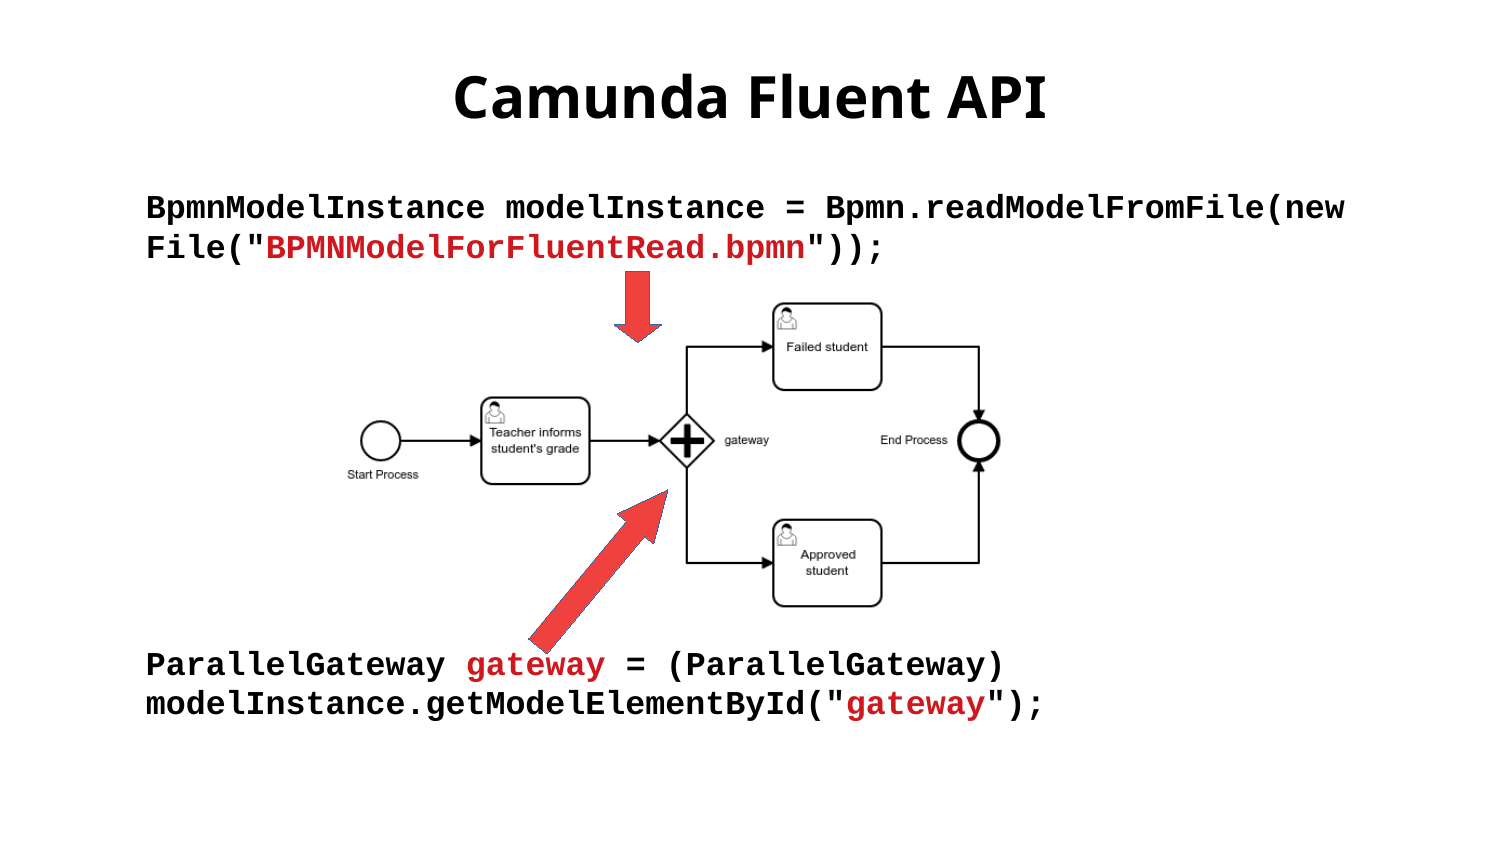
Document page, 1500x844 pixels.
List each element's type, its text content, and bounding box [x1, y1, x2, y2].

text_box [528, 489, 668, 654]
list BpmnModelInstance modelInstance = Bpmn.readModelFromFile(new File("BPMNModelForFluentRead.bpmn")); ParallelGateway gateway = (ParallelGateway) modelInstance.getModelElementById("gateway"); [75, 185, 1425, 815]
picture [330, 283, 1034, 629]
text_box [614, 271, 662, 343]
text_box Camunda Fluent API [0, 45, 1500, 146]
